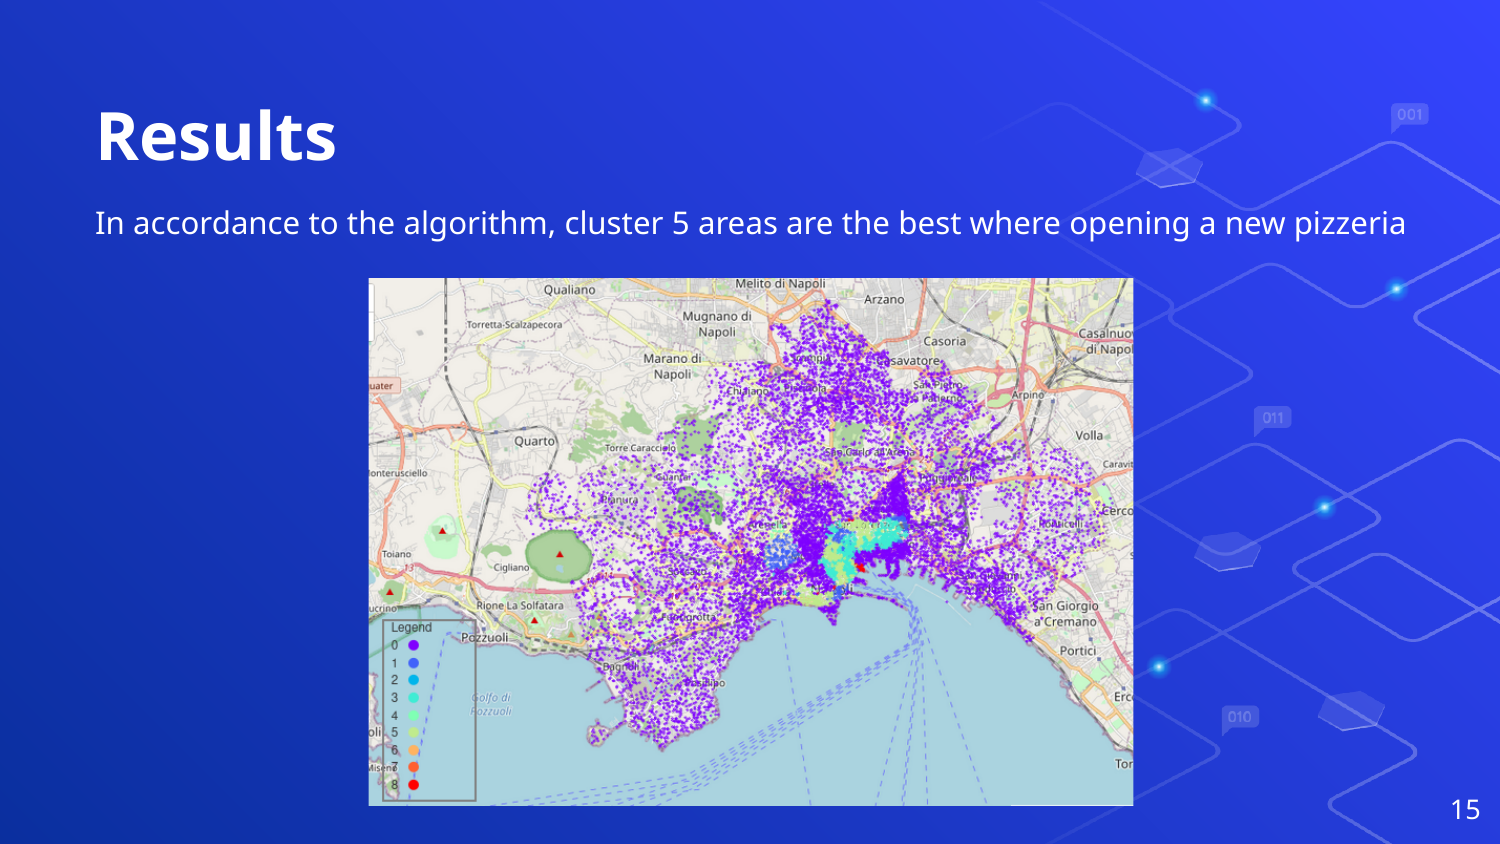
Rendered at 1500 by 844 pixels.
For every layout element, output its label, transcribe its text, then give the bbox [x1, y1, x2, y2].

text_box <number> [1391, 779, 1481, 844]
text_box In accordance to the algorithm, cluster 5 areas are the best where opening a new pizzeria [95, 198, 1425, 255]
picture [0, 0, 1500, 844]
text_box Results [95, 33, 1082, 175]
